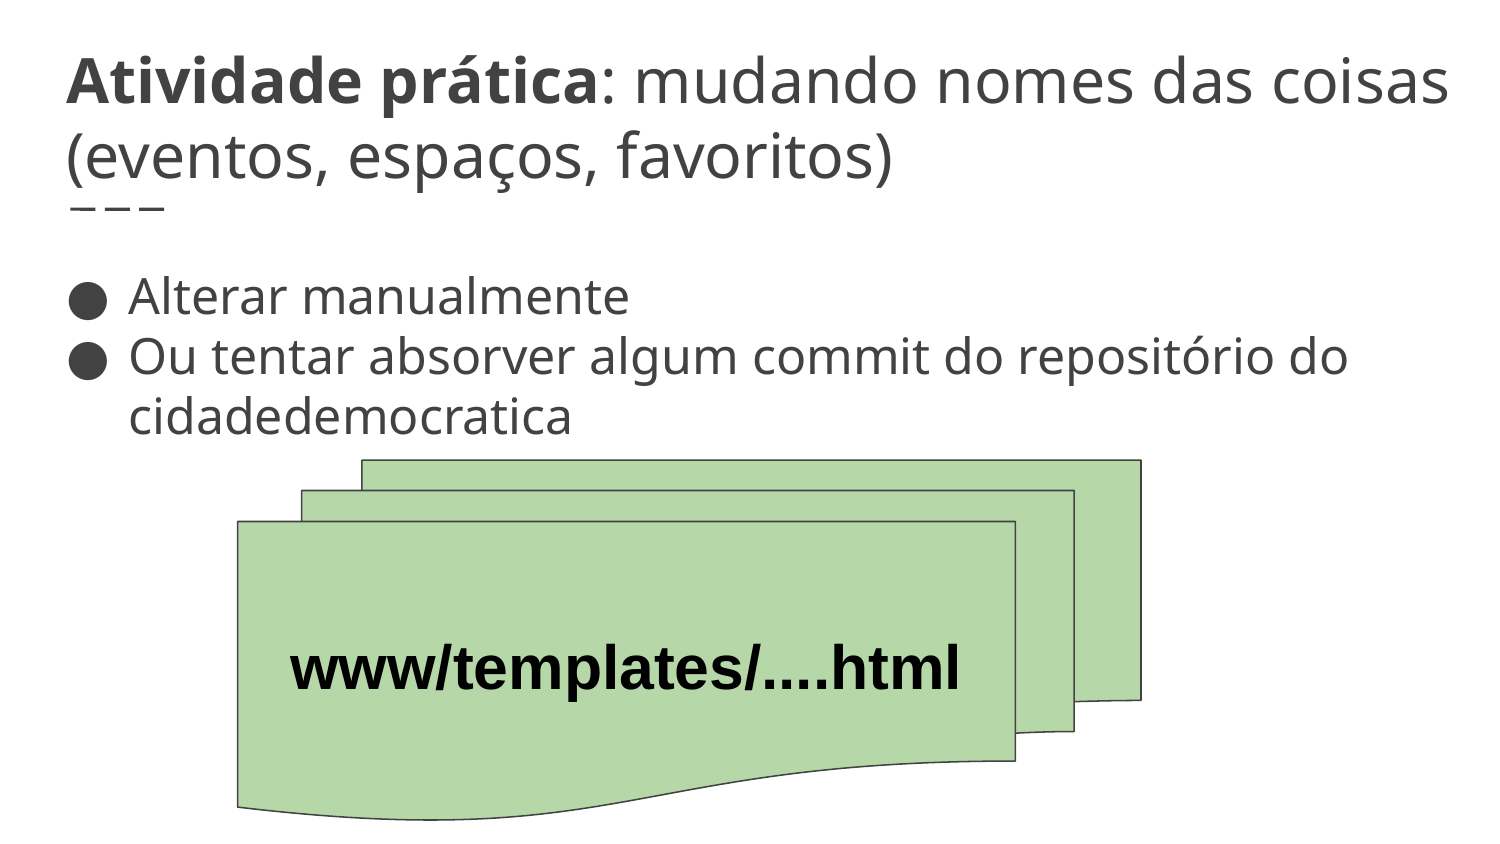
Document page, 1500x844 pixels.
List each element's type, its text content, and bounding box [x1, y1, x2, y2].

title Atividade prática: mudando nomes das coisas (eventos, espaços, favoritos) [51, 32, 1492, 207]
text_box www/templates/....html [237, 460, 1142, 821]
text_box Alterar manualmente Ou tentar absorver algum commit do repositório do cidadedemocratica [38, 249, 1433, 477]
